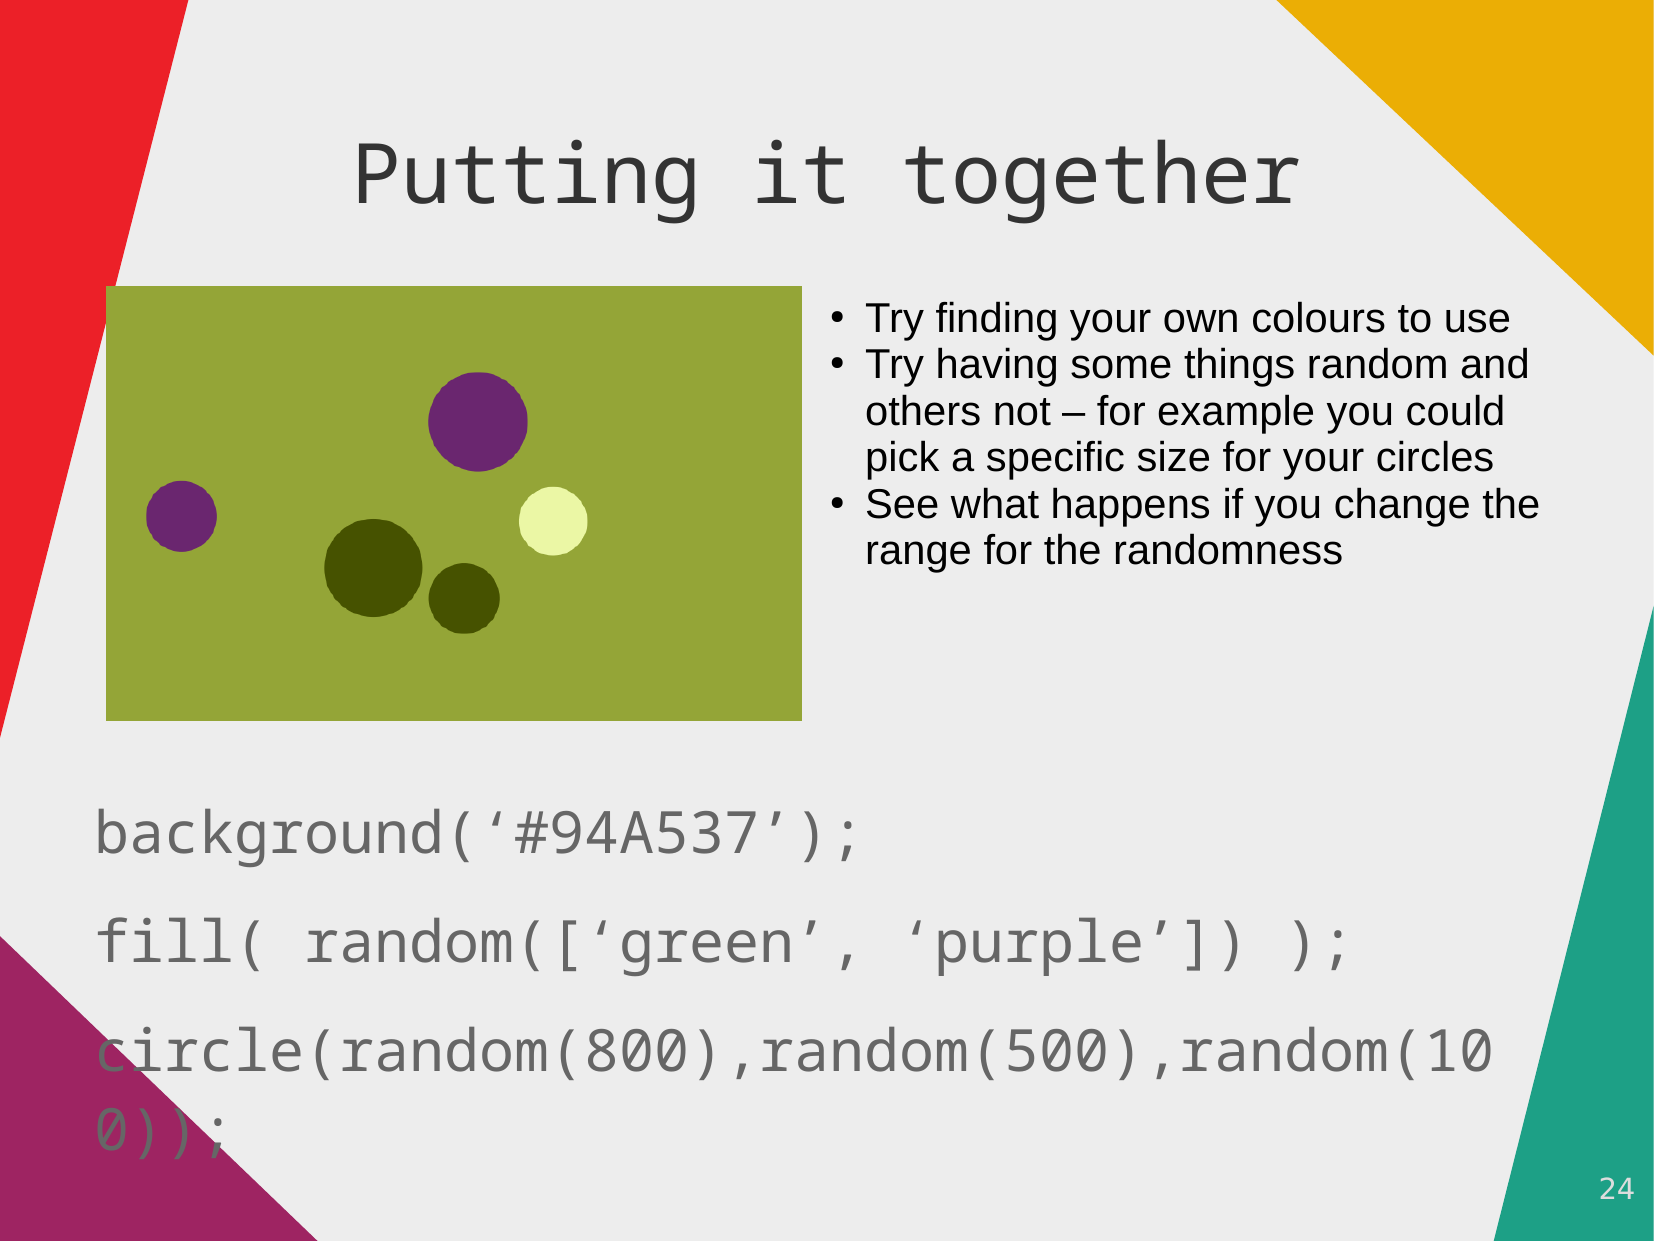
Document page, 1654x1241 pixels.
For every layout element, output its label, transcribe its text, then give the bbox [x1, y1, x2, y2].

text_box Try finding your own colours to use Try having some things random and others not – for example you could pick a specific size for your circles See what happens if you change the range for the randomness [814, 287, 1560, 581]
list background(‘#94A537’); fill( random([‘green’, ‘purple’]) ); circle(random(800),random(500),random(100)); [23, 791, 1524, 1241]
title Putting it together [114, 73, 1539, 271]
picture [106, 286, 802, 721]
